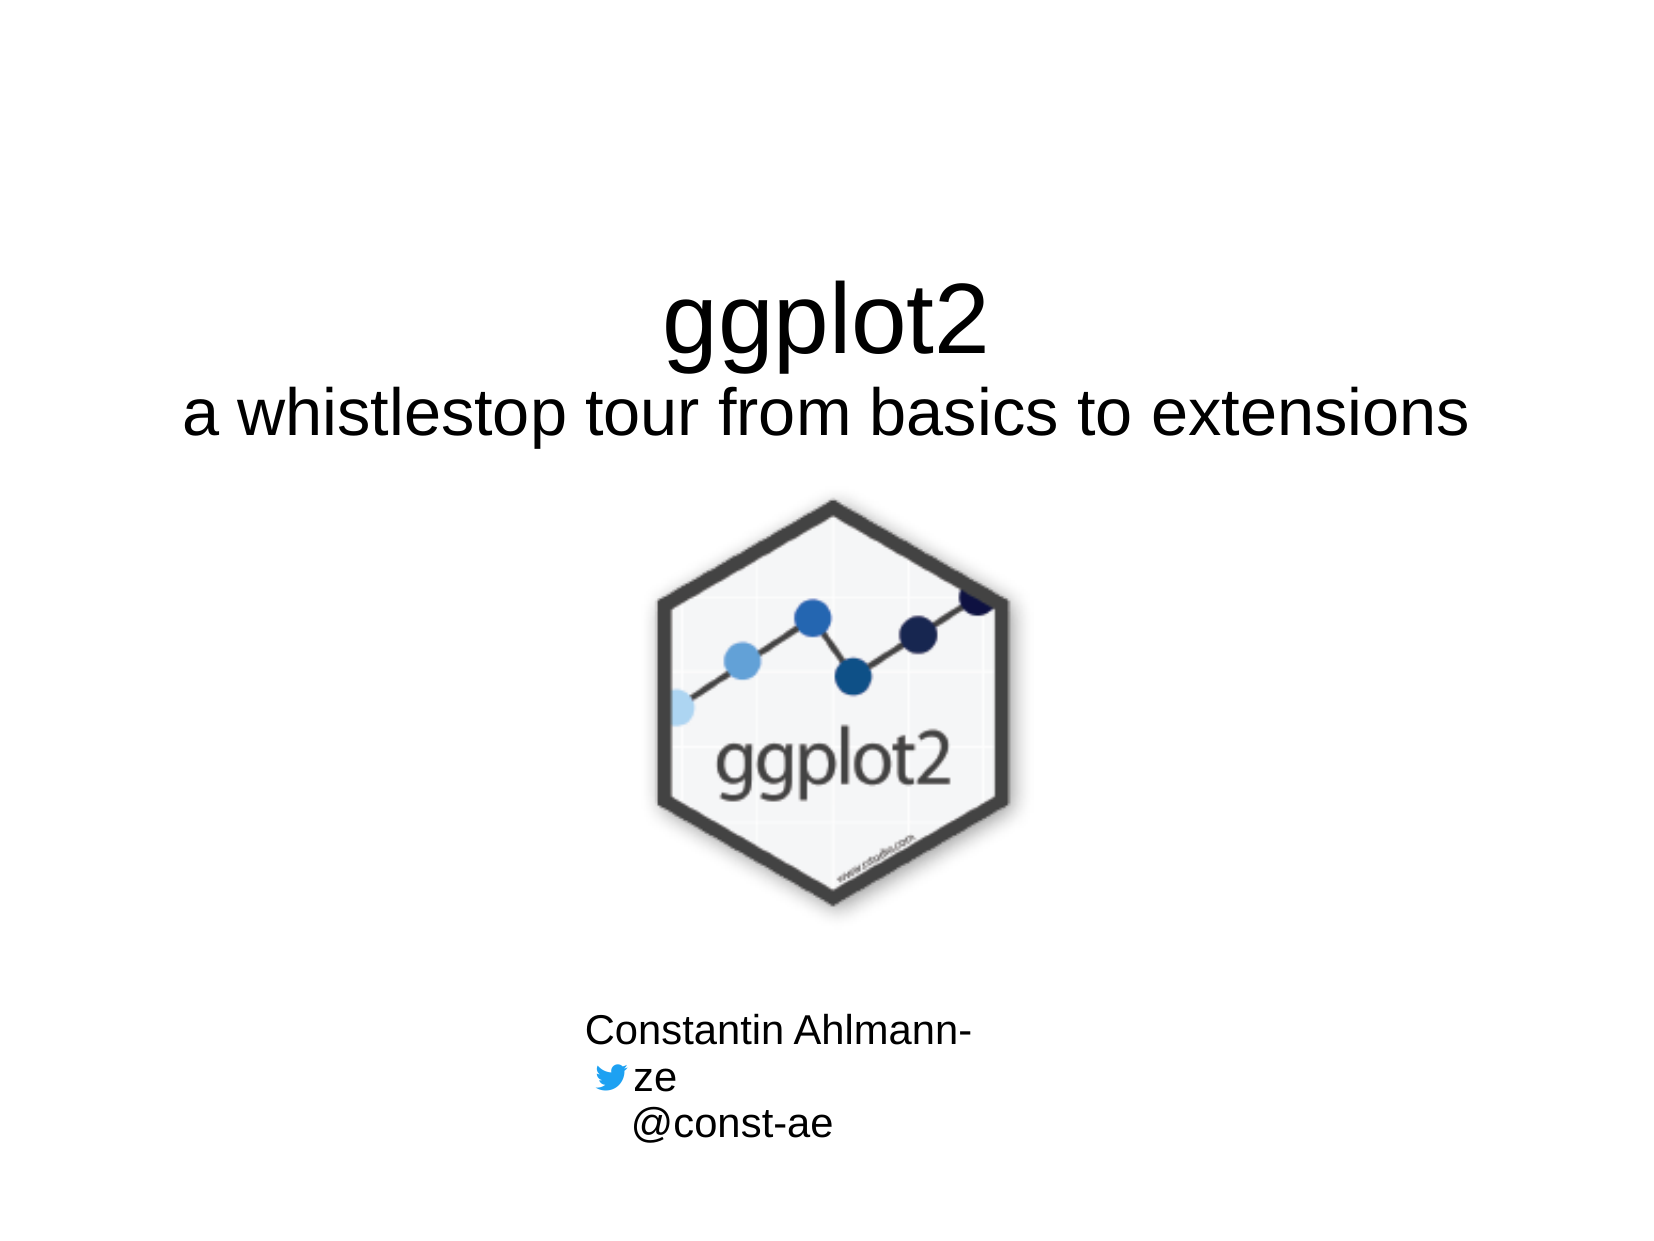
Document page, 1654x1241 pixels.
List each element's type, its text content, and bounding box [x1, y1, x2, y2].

text_box Constantin Ahlmann-Eltze @const-ae [570, 957, 1080, 1141]
picture [641, 486, 1034, 931]
subtitle ggplot2 a whistlestop tour from basics to extensions [82, 49, 1571, 1010]
picture [587, 1053, 635, 1101]
